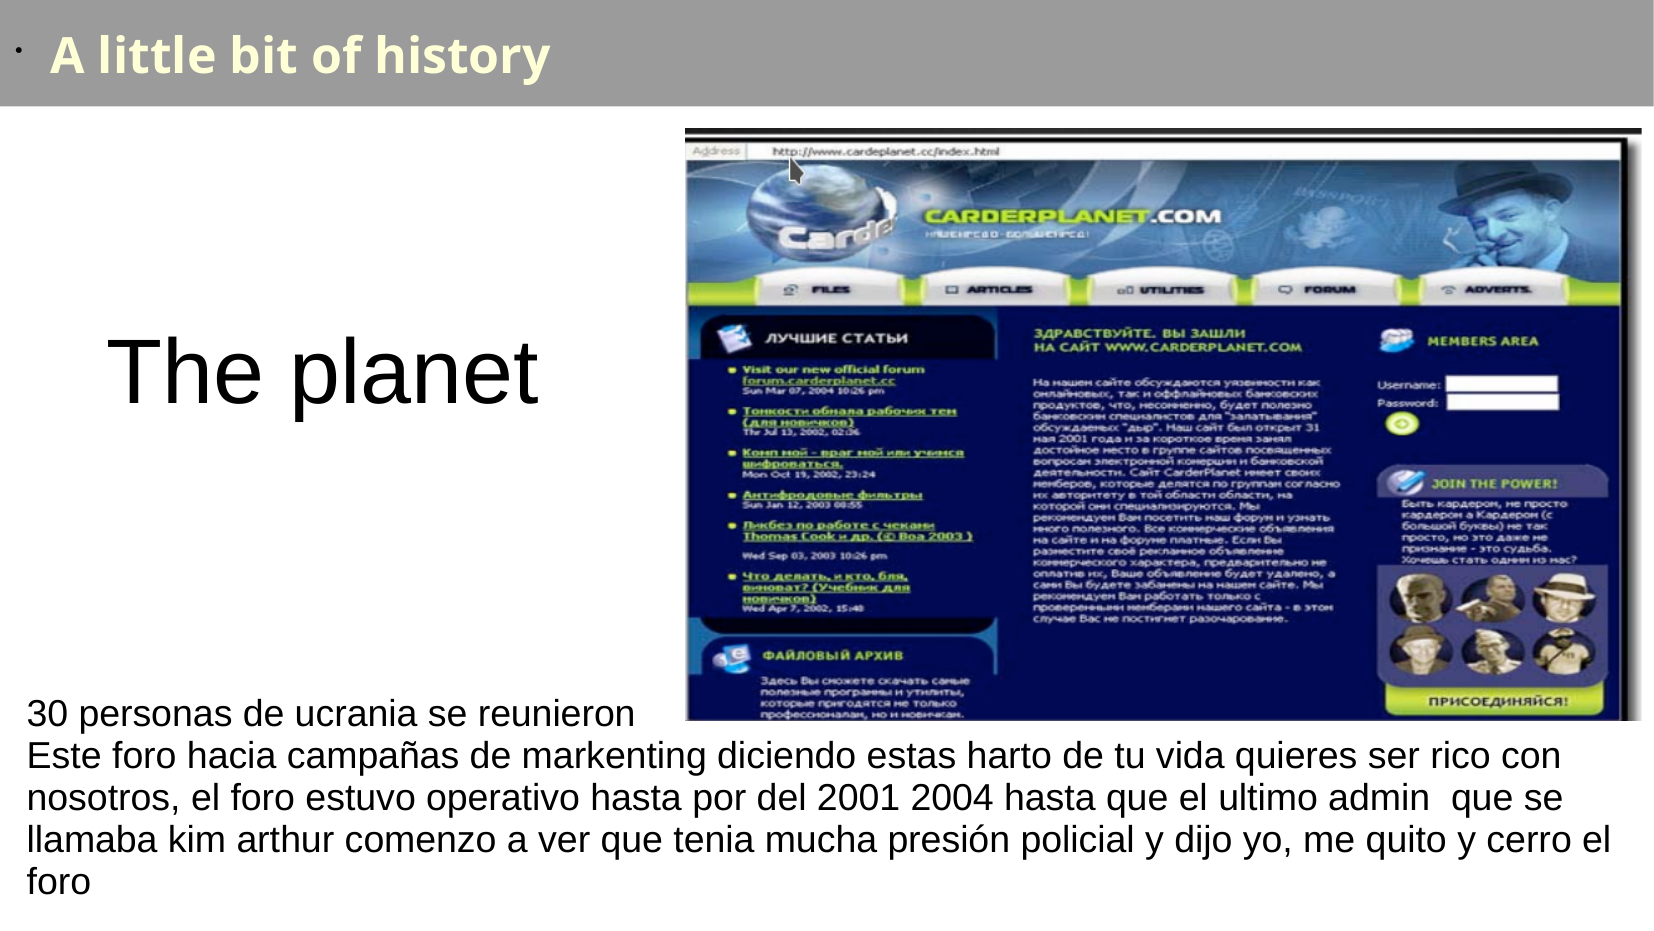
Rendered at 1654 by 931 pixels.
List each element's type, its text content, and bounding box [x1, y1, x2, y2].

picture [685, 128, 1642, 721]
text_box 30 personas de ucrania se reunieron Este foro hacia campañas de markenting diciendo estas harto de tu vida quieres ser rico con nosotros, el foro estuvo operativo hasta por del 2001 2004 hasta que el ultimo admin que se llamaba kim arthur comenzo a ver que tenia mucha presión policial y dijo yo, me quito y cerro el foro [11, 685, 1630, 931]
title A little bit of history [0, 0, 1654, 107]
title The planet [106, 318, 685, 426]
